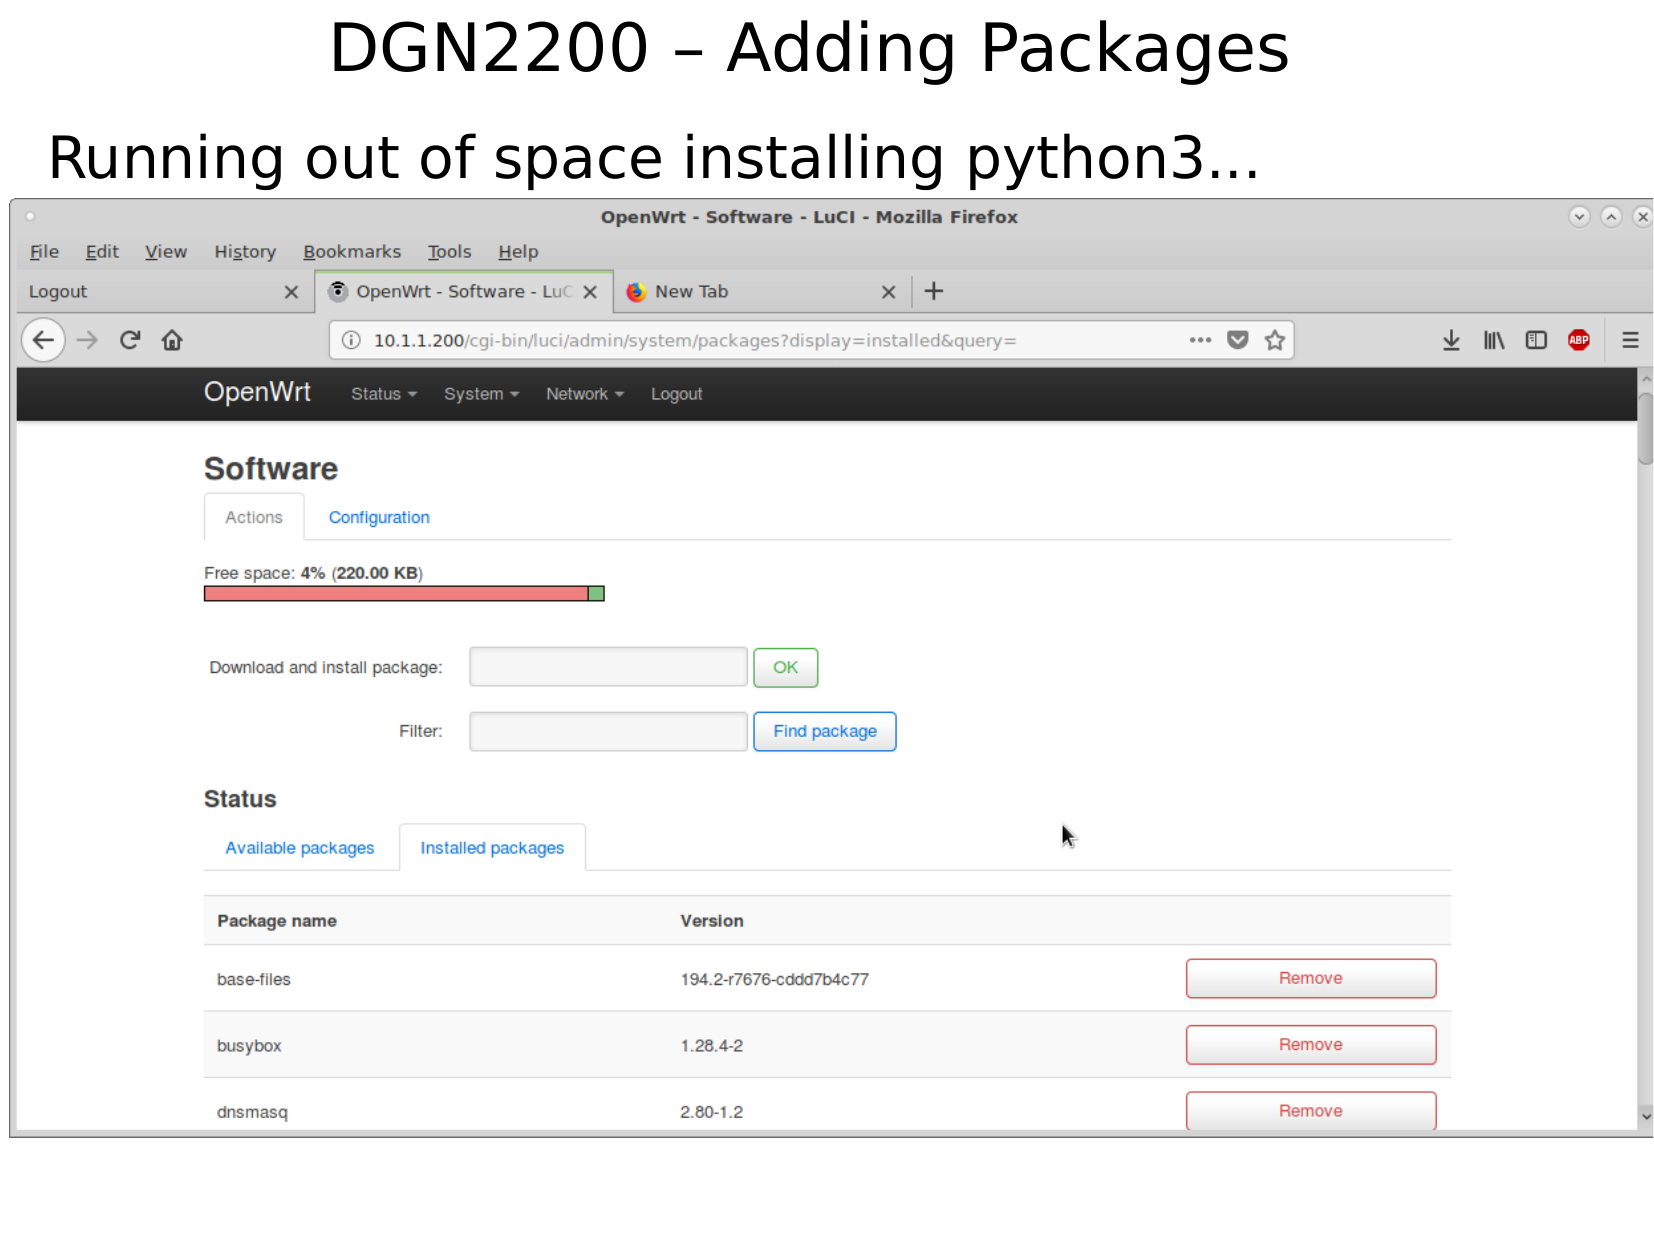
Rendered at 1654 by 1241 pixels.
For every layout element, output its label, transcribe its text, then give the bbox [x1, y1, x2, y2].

picture [9, 198, 1654, 1138]
text_box Running out of space installing python3... [47, 118, 1630, 198]
title DGN2200 – Adding Packages [0, 0, 1642, 98]
